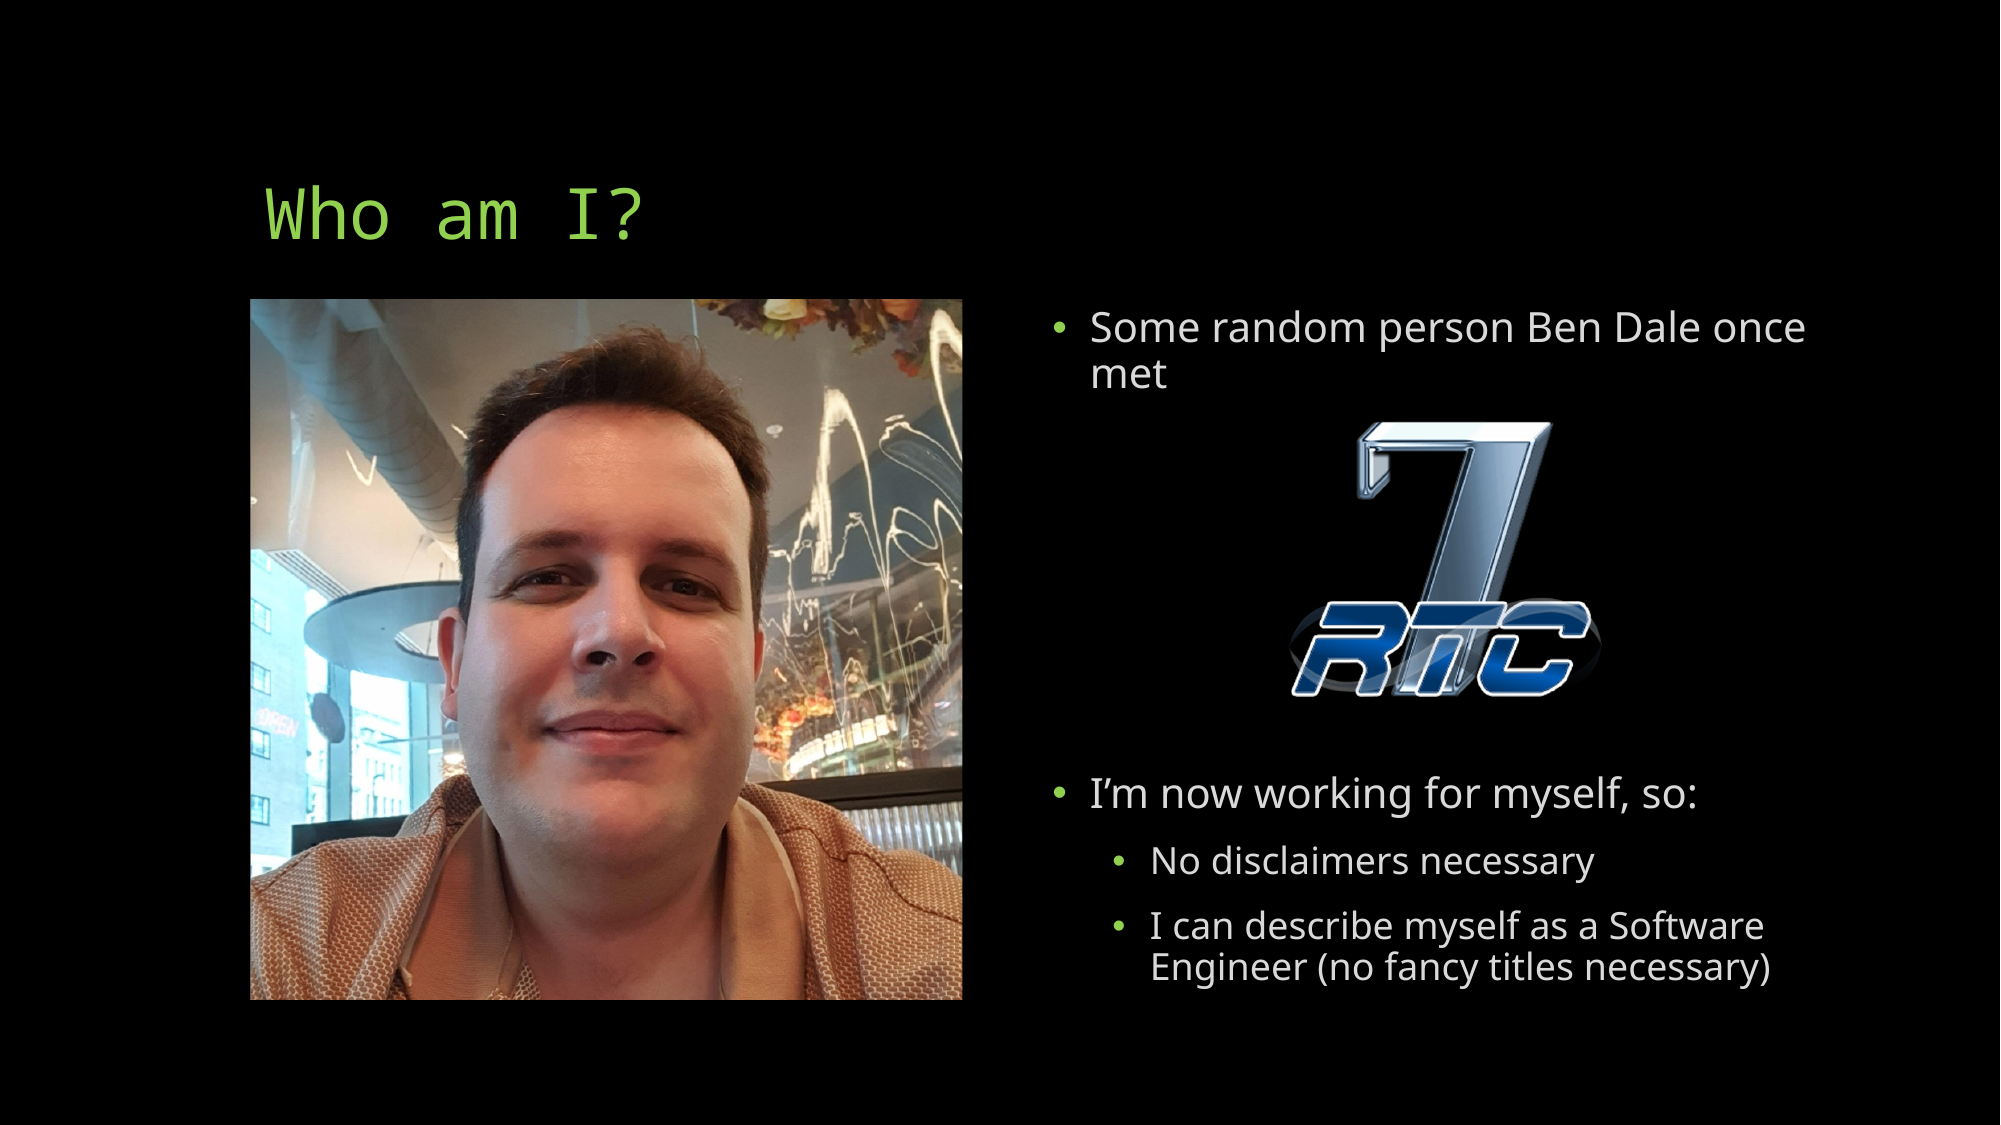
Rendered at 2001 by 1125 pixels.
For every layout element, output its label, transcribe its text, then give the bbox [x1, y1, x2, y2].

picture [250, 299, 963, 1000]
picture [1249, 373, 1628, 752]
list Some random person Ben Dale once met I’m now working for myself, so: No disclaimers necessary I can describe myself as a Software Engineer (no fancy titles necessary) [1037, 299, 1839, 1000]
title Who am I? [249, 75, 1750, 263]
